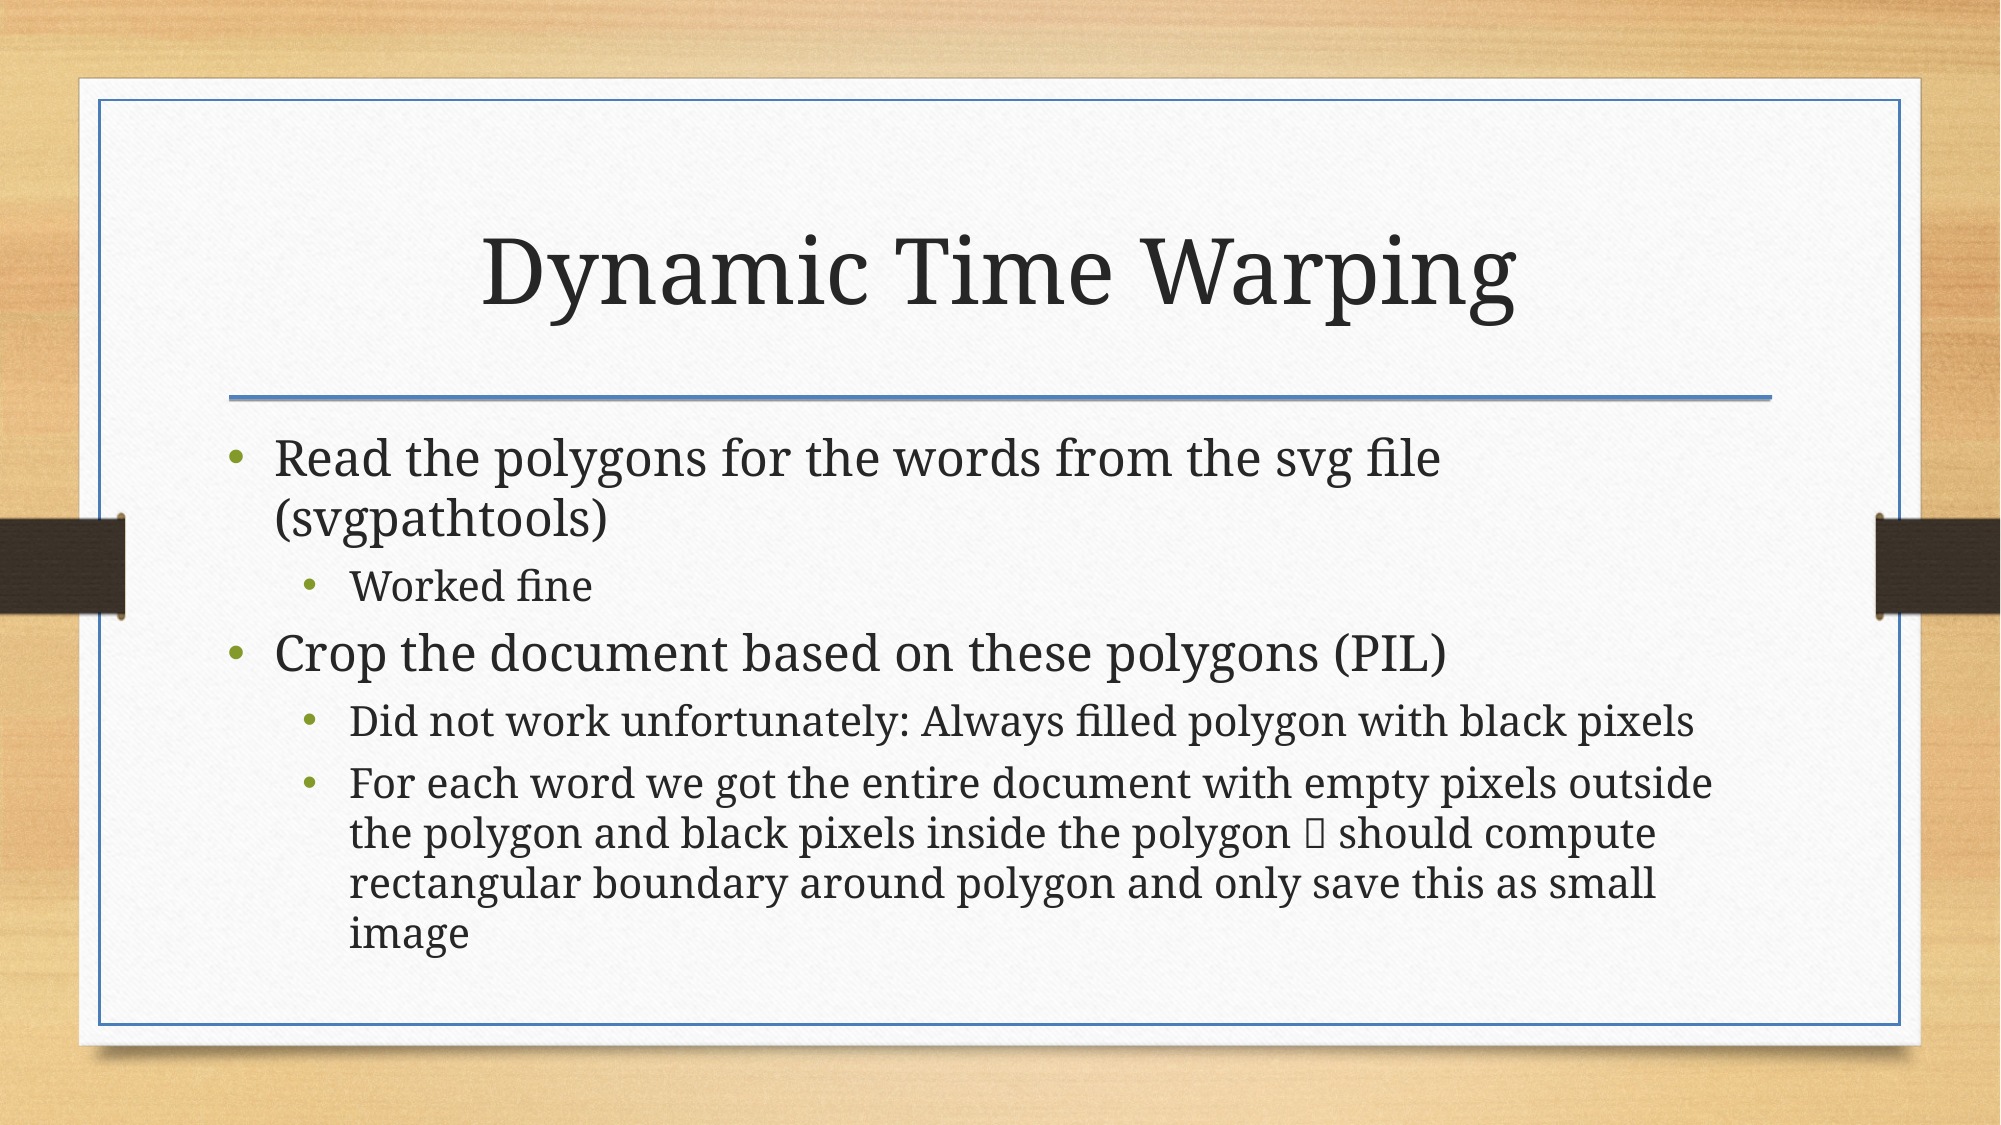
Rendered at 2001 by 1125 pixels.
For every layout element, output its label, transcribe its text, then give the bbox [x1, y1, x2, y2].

text_box Read the polygons for the words from the svg file (svgpathtools) Worked fine Crop the document based on these polygons (PIL) Did not work unfortunately: Always filled polygon with black pixels For each word we got the entire document with empty pixels outside the polygon and black pixels inside the polygon  should compute rectangular boundary around polygon and only save this as small image [212, 419, 1788, 964]
picture [0, 0, 2001, 1125]
text_box Dynamic Time Warping [212, 161, 1788, 375]
